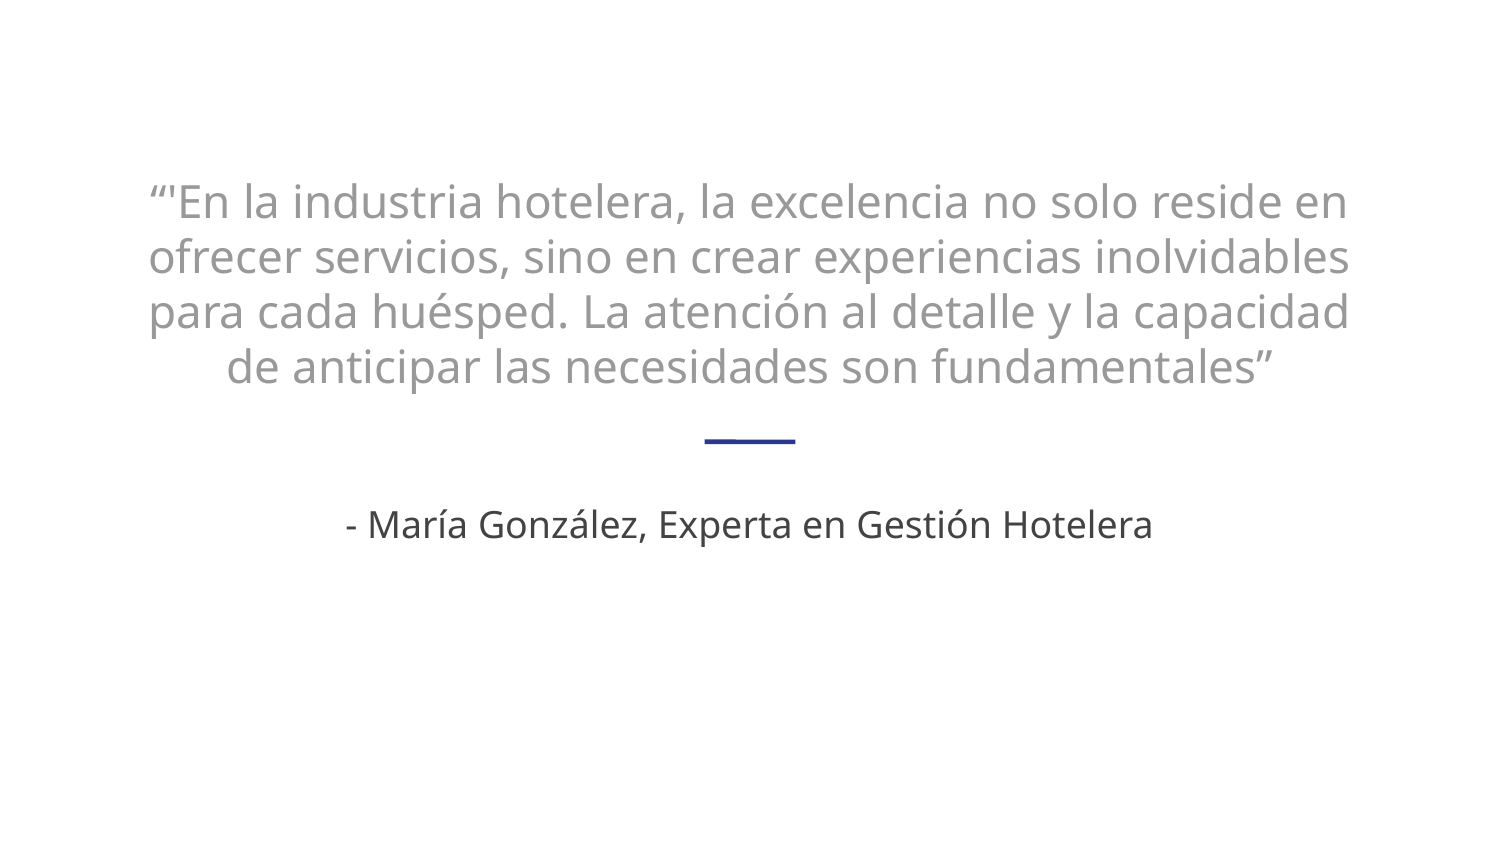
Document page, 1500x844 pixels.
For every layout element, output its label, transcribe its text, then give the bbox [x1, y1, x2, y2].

title “'En la industria hotelera, la excelencia no solo reside en ofrecer servicios, sino en crear experiencias inolvidables para cada huésped. La atención al detalle y la capacidad de anticipar las necesidades son fundamentales” [126, 167, 1374, 398]
list - María González, Experta en Gestión Hotelera [126, 485, 1374, 571]
